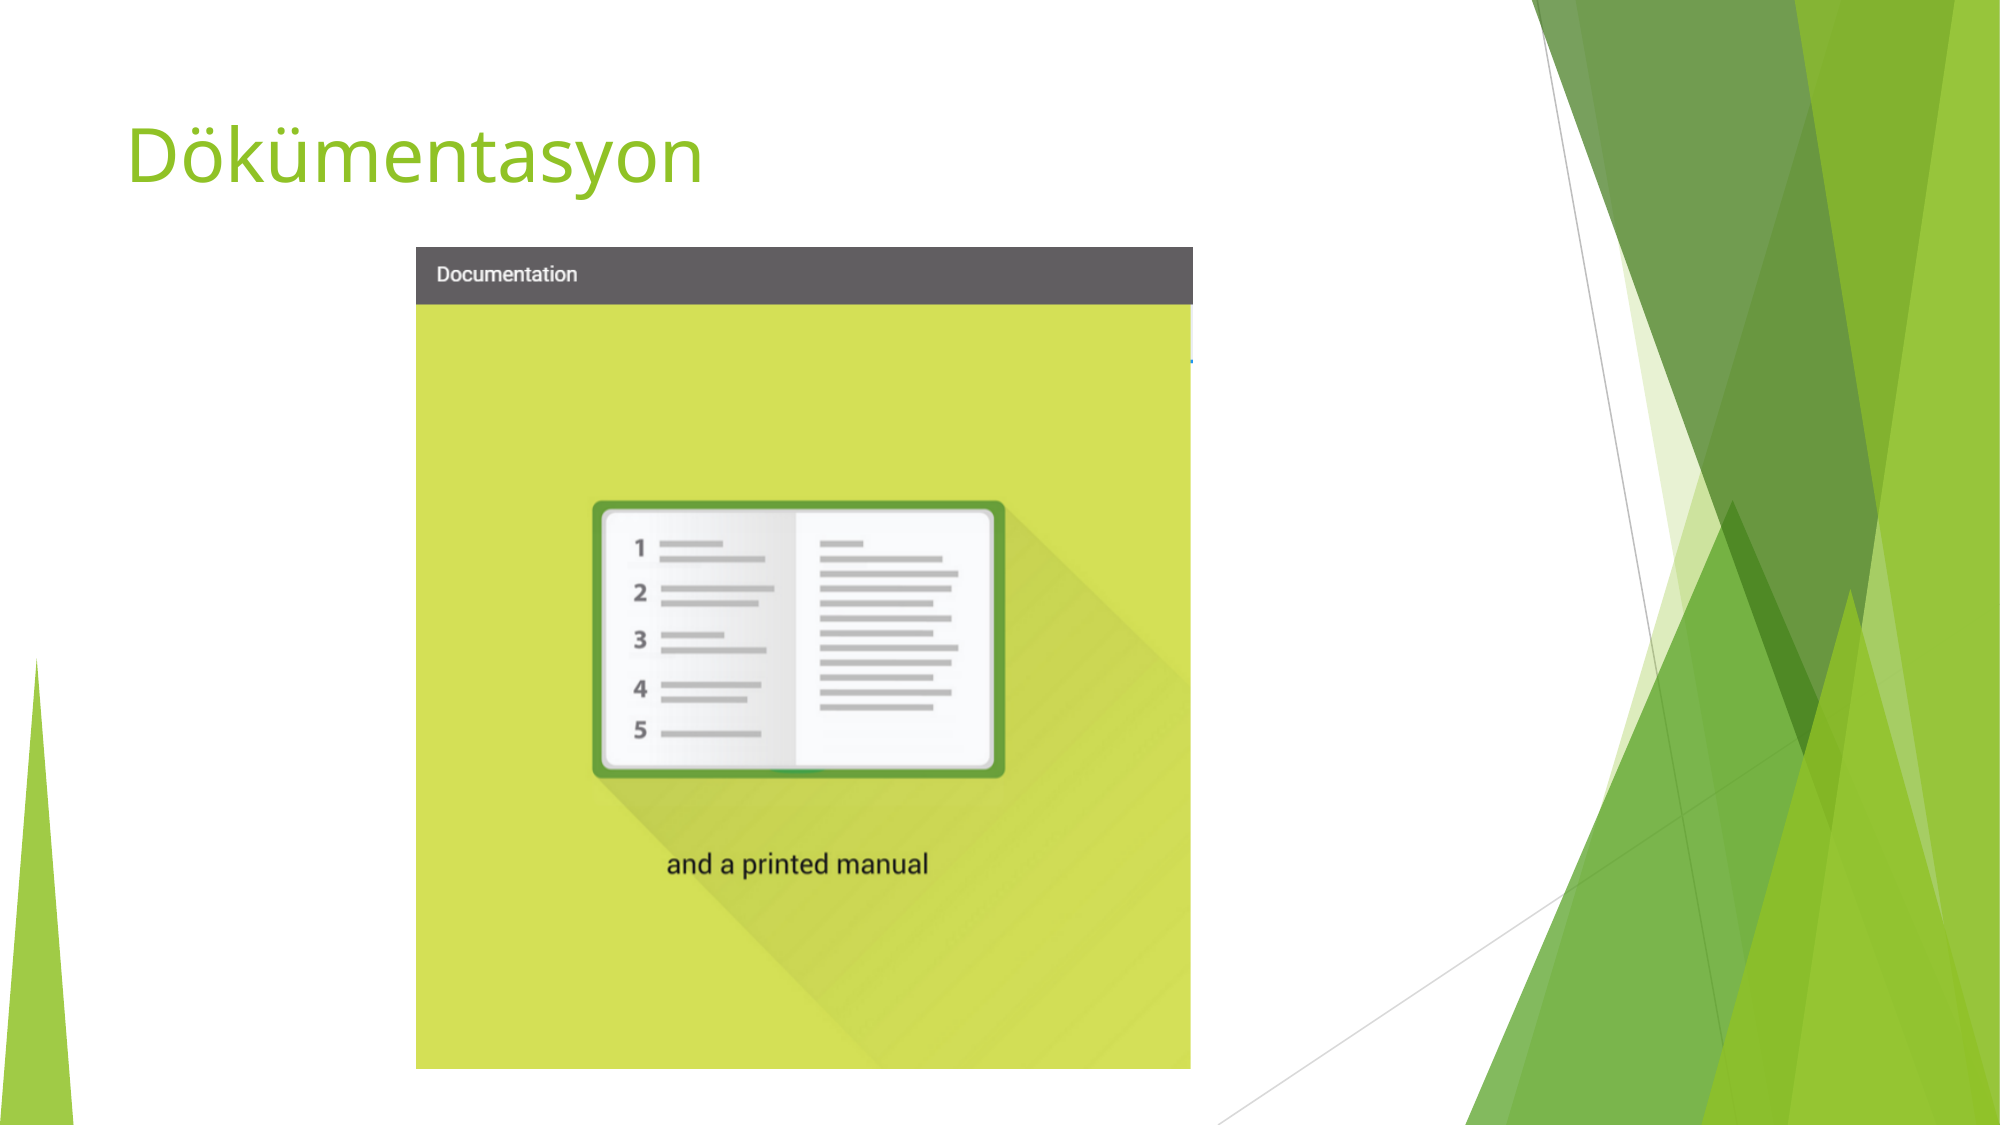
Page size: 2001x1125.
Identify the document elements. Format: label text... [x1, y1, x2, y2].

title Dökümentasyon [111, 99, 1522, 317]
picture [416, 247, 1193, 1069]
